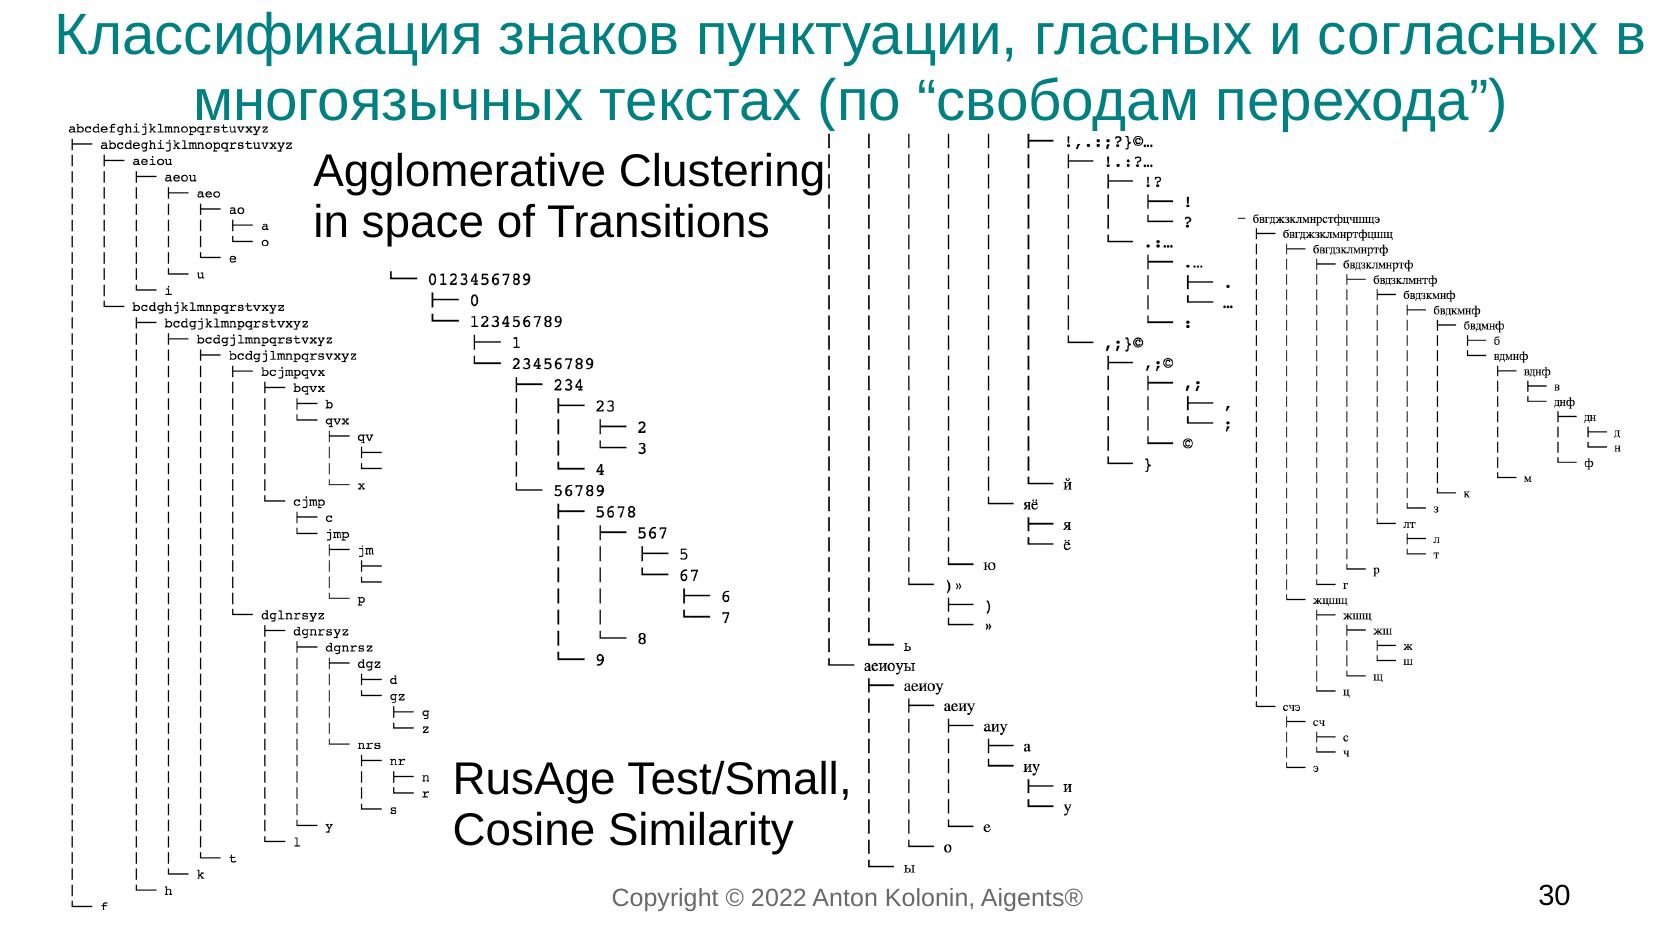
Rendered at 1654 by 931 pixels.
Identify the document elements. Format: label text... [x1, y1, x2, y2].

text_box Классификация знаков пунктуации, гласных и согласных в многоязычных текстах (по “свободам перехода”) [0, 0, 1653, 135]
text_box Agglomerative Clustering in space of Transitions [298, 137, 854, 279]
picture [819, 131, 1629, 877]
text_box RusAge Test/Small, Cosine Similarity [437, 745, 868, 873]
picture [66, 121, 738, 910]
